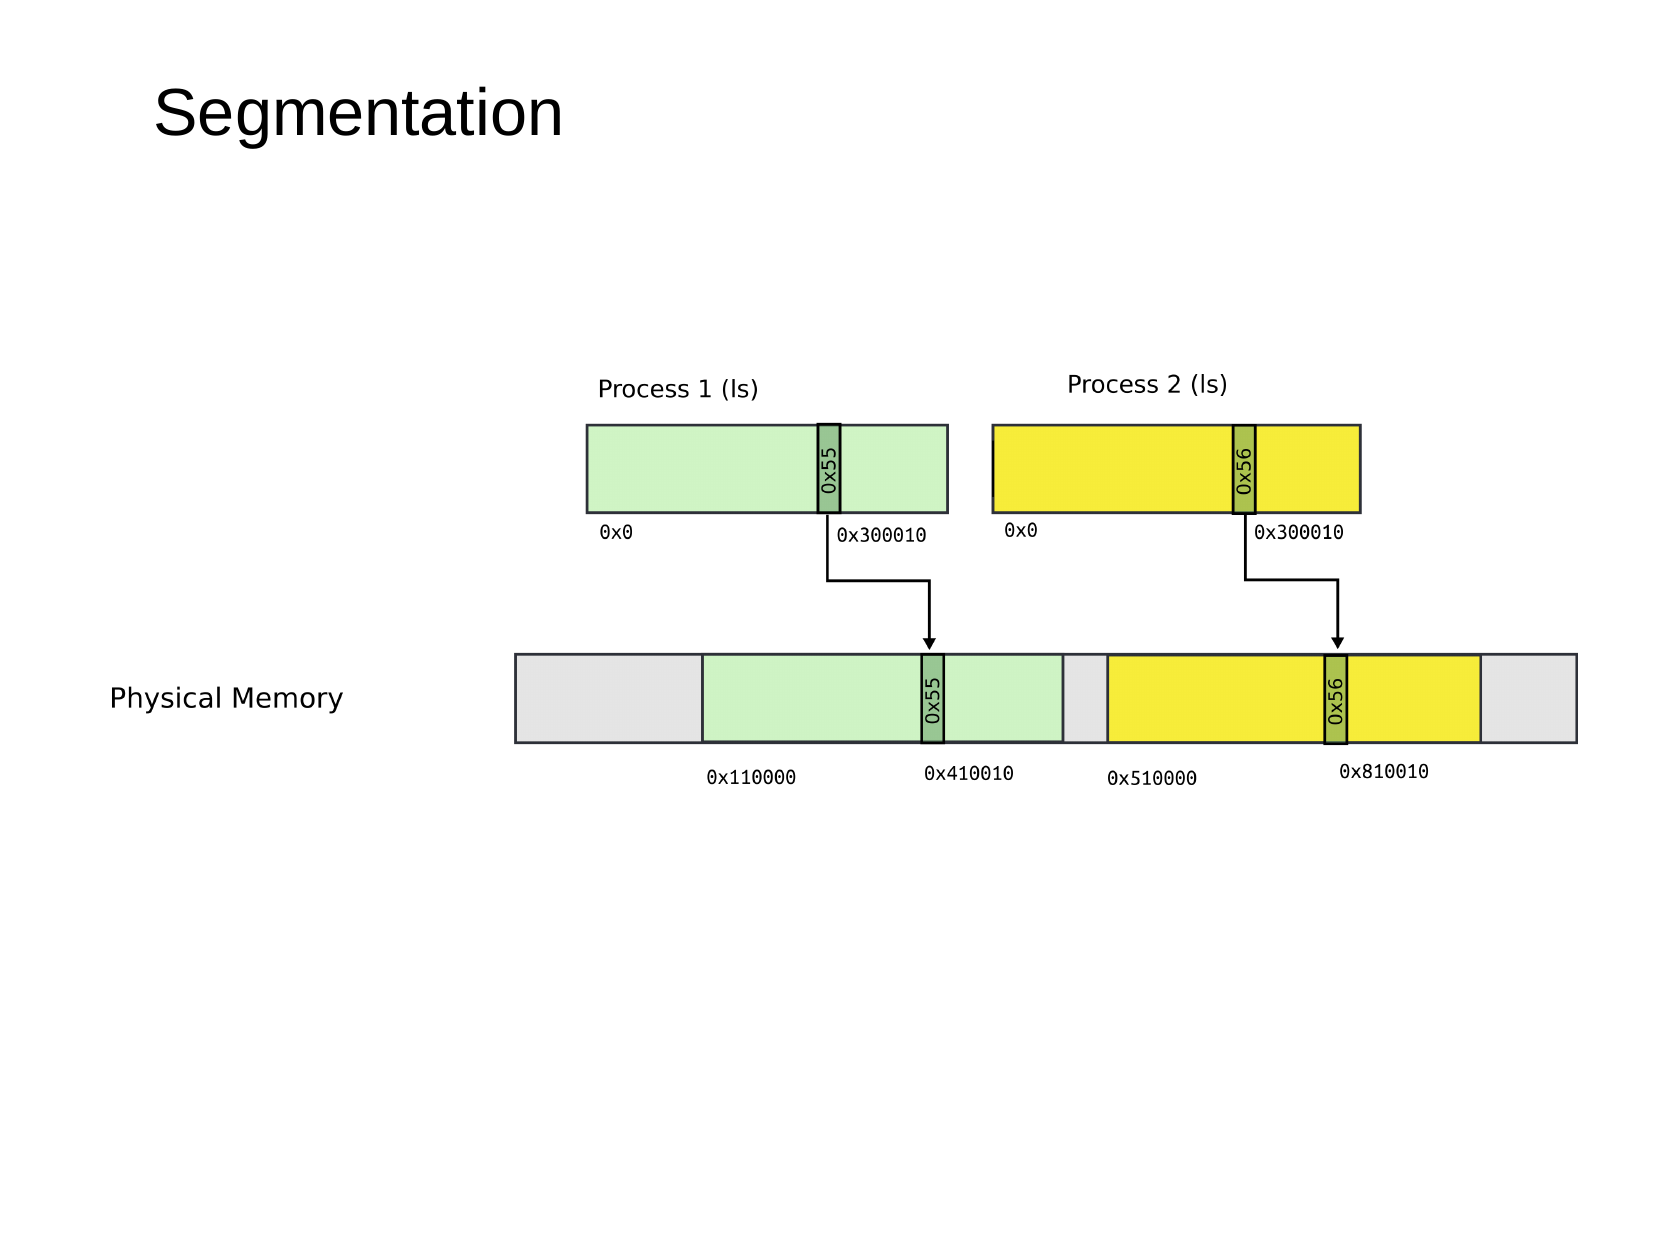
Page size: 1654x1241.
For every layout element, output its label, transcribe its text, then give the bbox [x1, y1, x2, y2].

picture [112, 374, 1578, 785]
list Segmentation [82, 75, 1576, 151]
